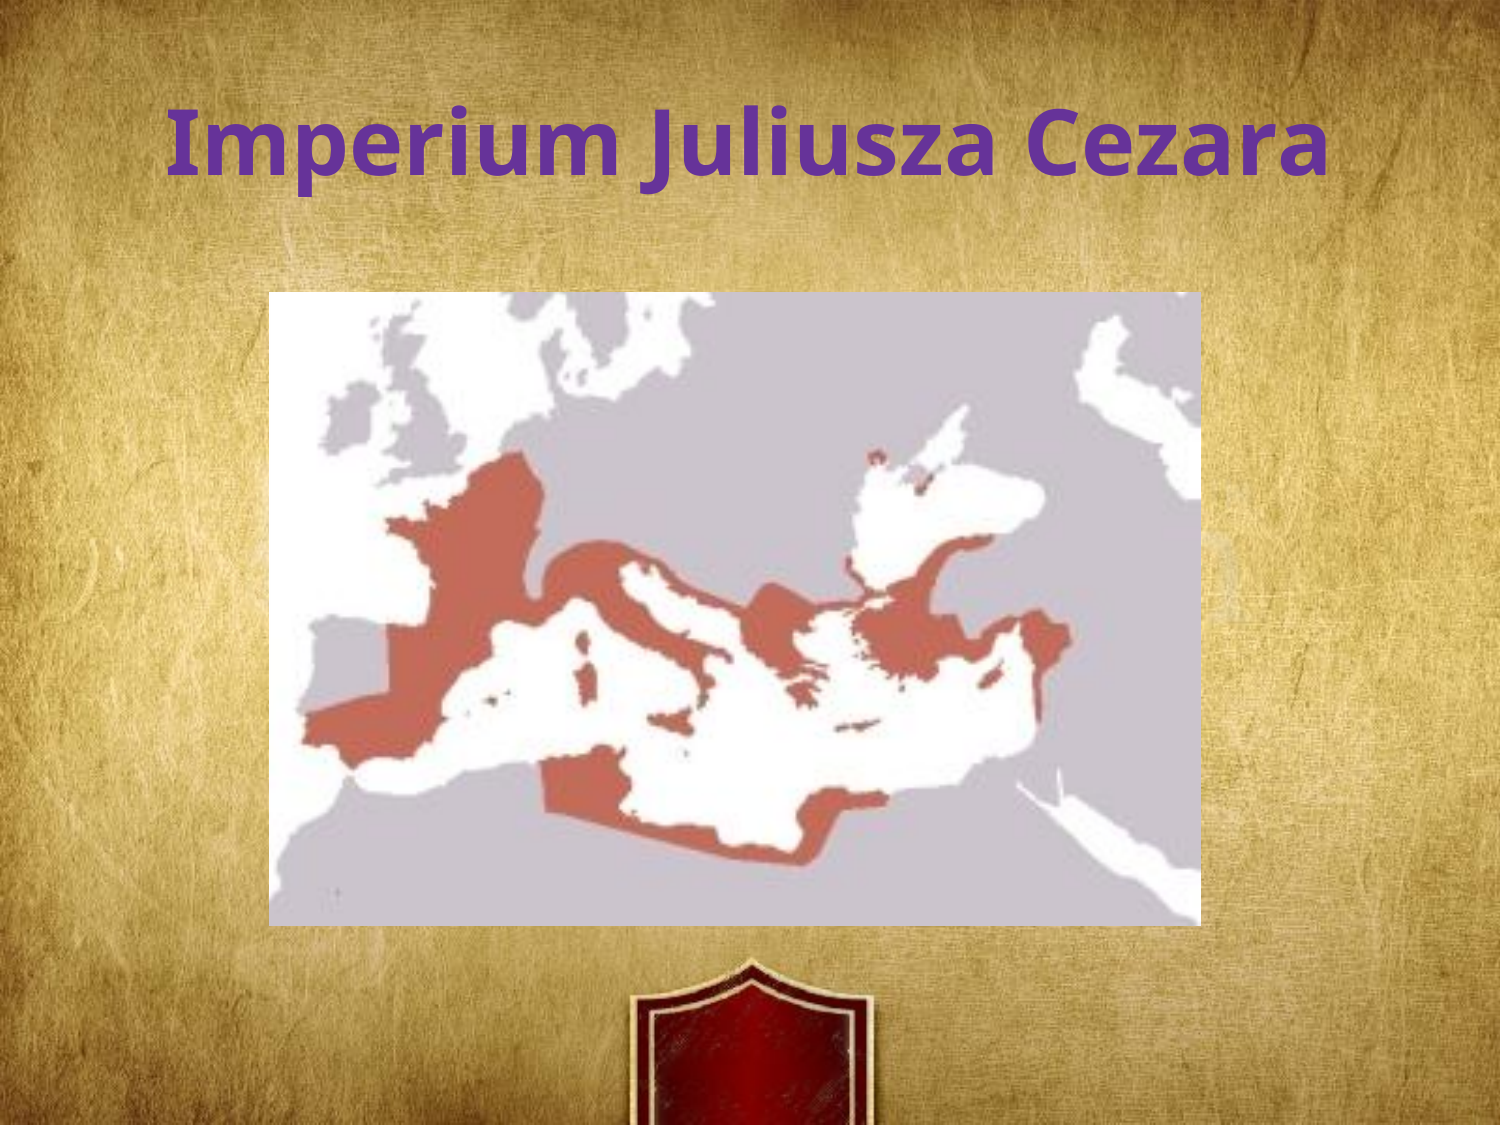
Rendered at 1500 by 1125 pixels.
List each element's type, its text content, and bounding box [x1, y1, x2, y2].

text_box Imperium Juliusza Cezara [75, 45, 1426, 233]
picture [0, 0, 1500, 1125]
